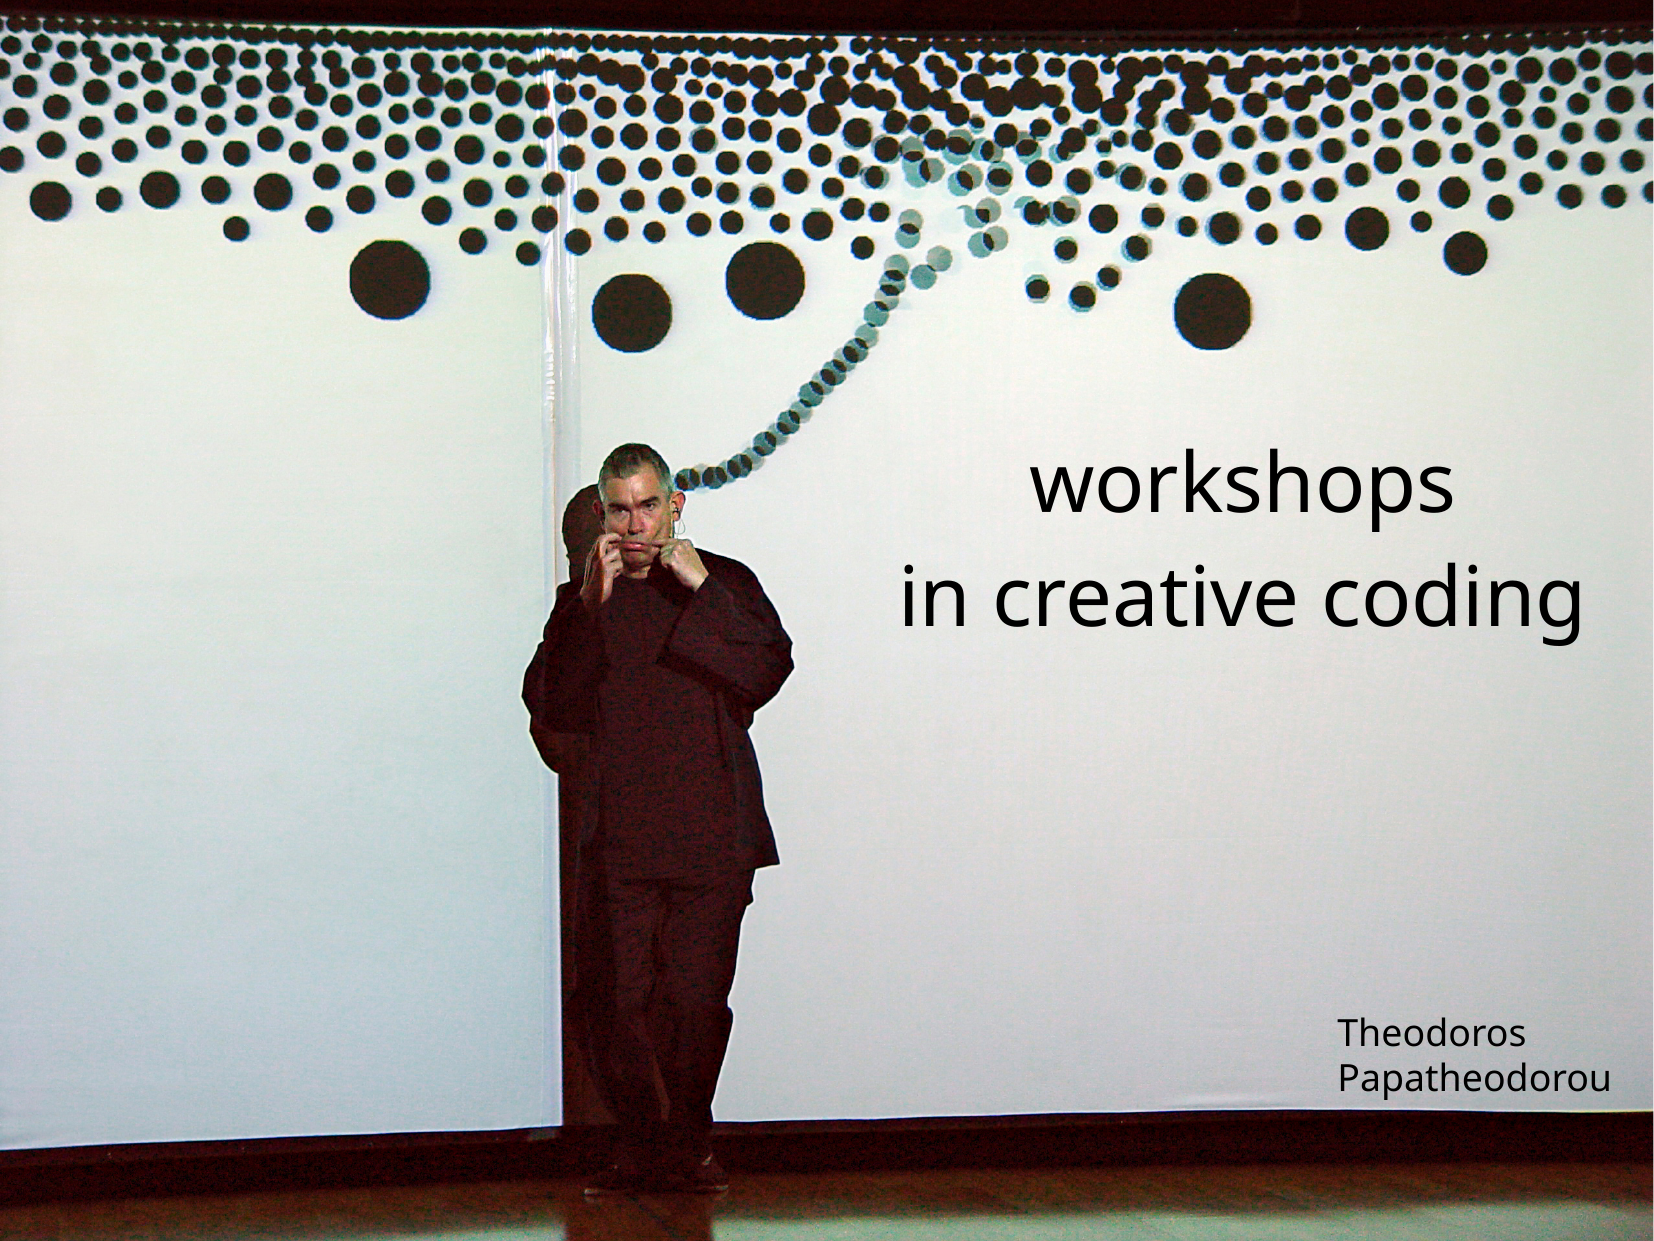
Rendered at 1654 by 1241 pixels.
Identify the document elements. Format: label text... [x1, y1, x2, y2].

title workshops in creative coding [830, 433, 1654, 641]
title Theodoros Papatheodorou [1322, 998, 1642, 1111]
picture [0, 0, 1654, 1241]
